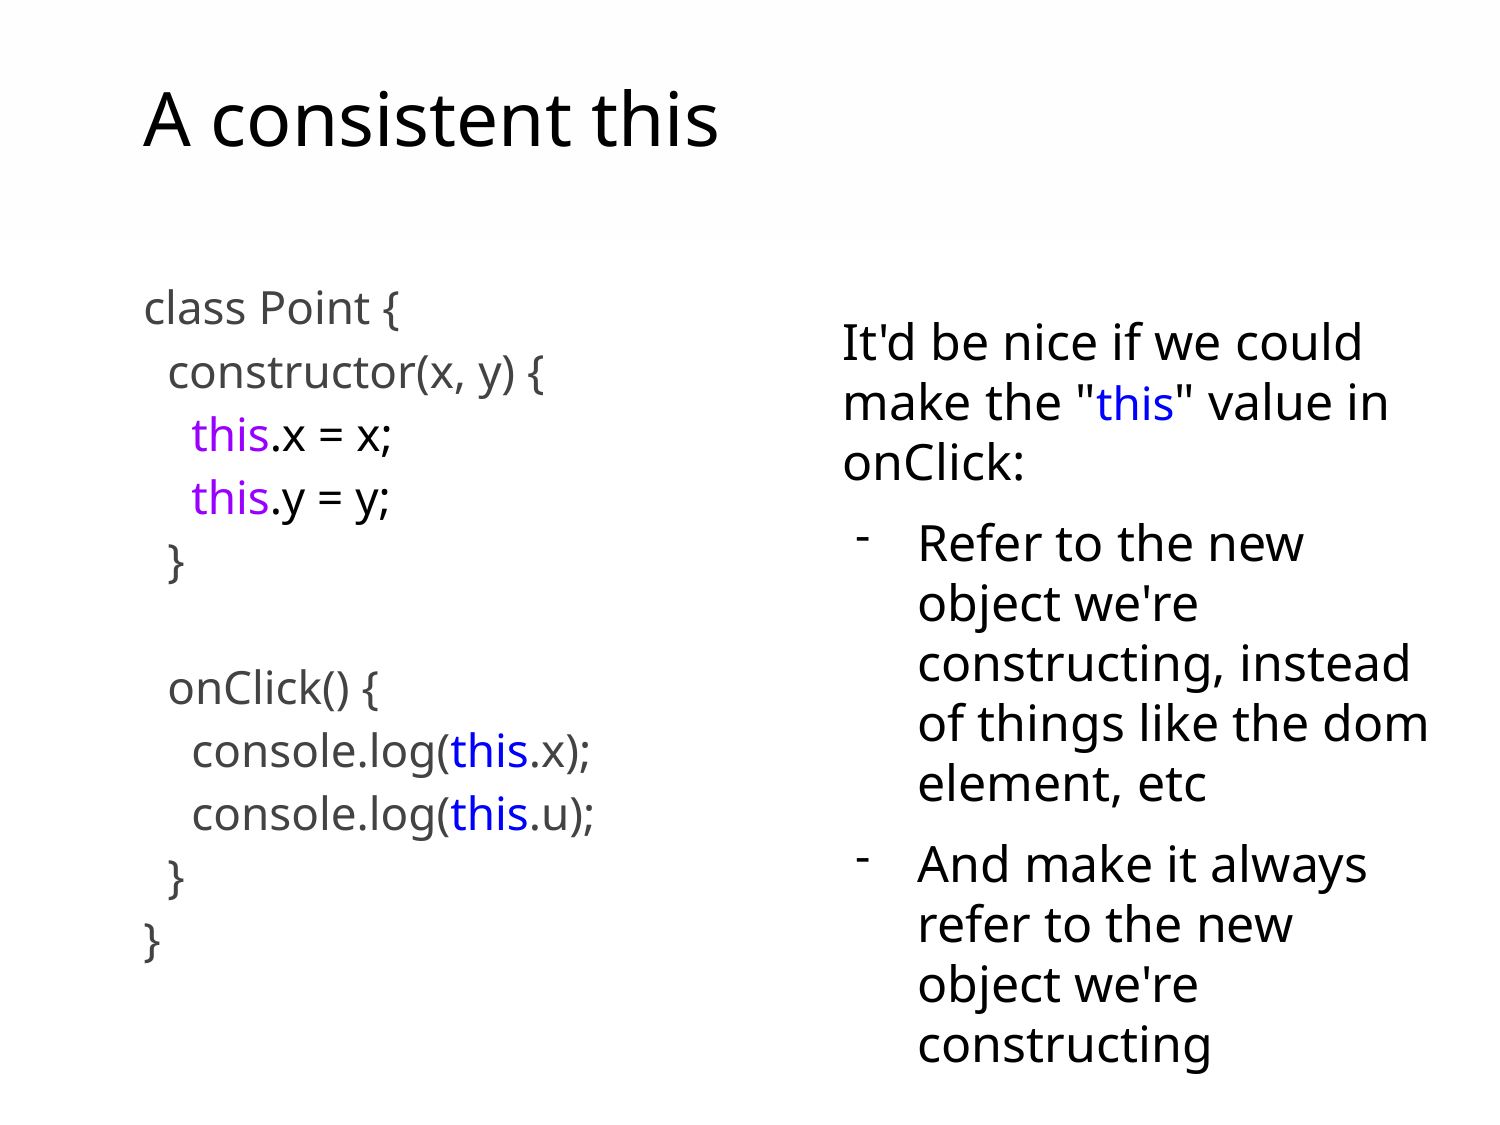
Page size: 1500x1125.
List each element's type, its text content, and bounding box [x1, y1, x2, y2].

text_box It'd be nice if we could make the "this" value in onClick: Refer to the new object we're constructing, instead of things like the dom element, etc And make it always refer to the new object we're constructing [827, 295, 1447, 799]
list class Point { constructor(x, y) { this.x = x; this.y = y; } onClick() { console.log(this.x); console.log(this.u); } } [128, 255, 828, 1004]
title A consistent this [128, 56, 1372, 183]
